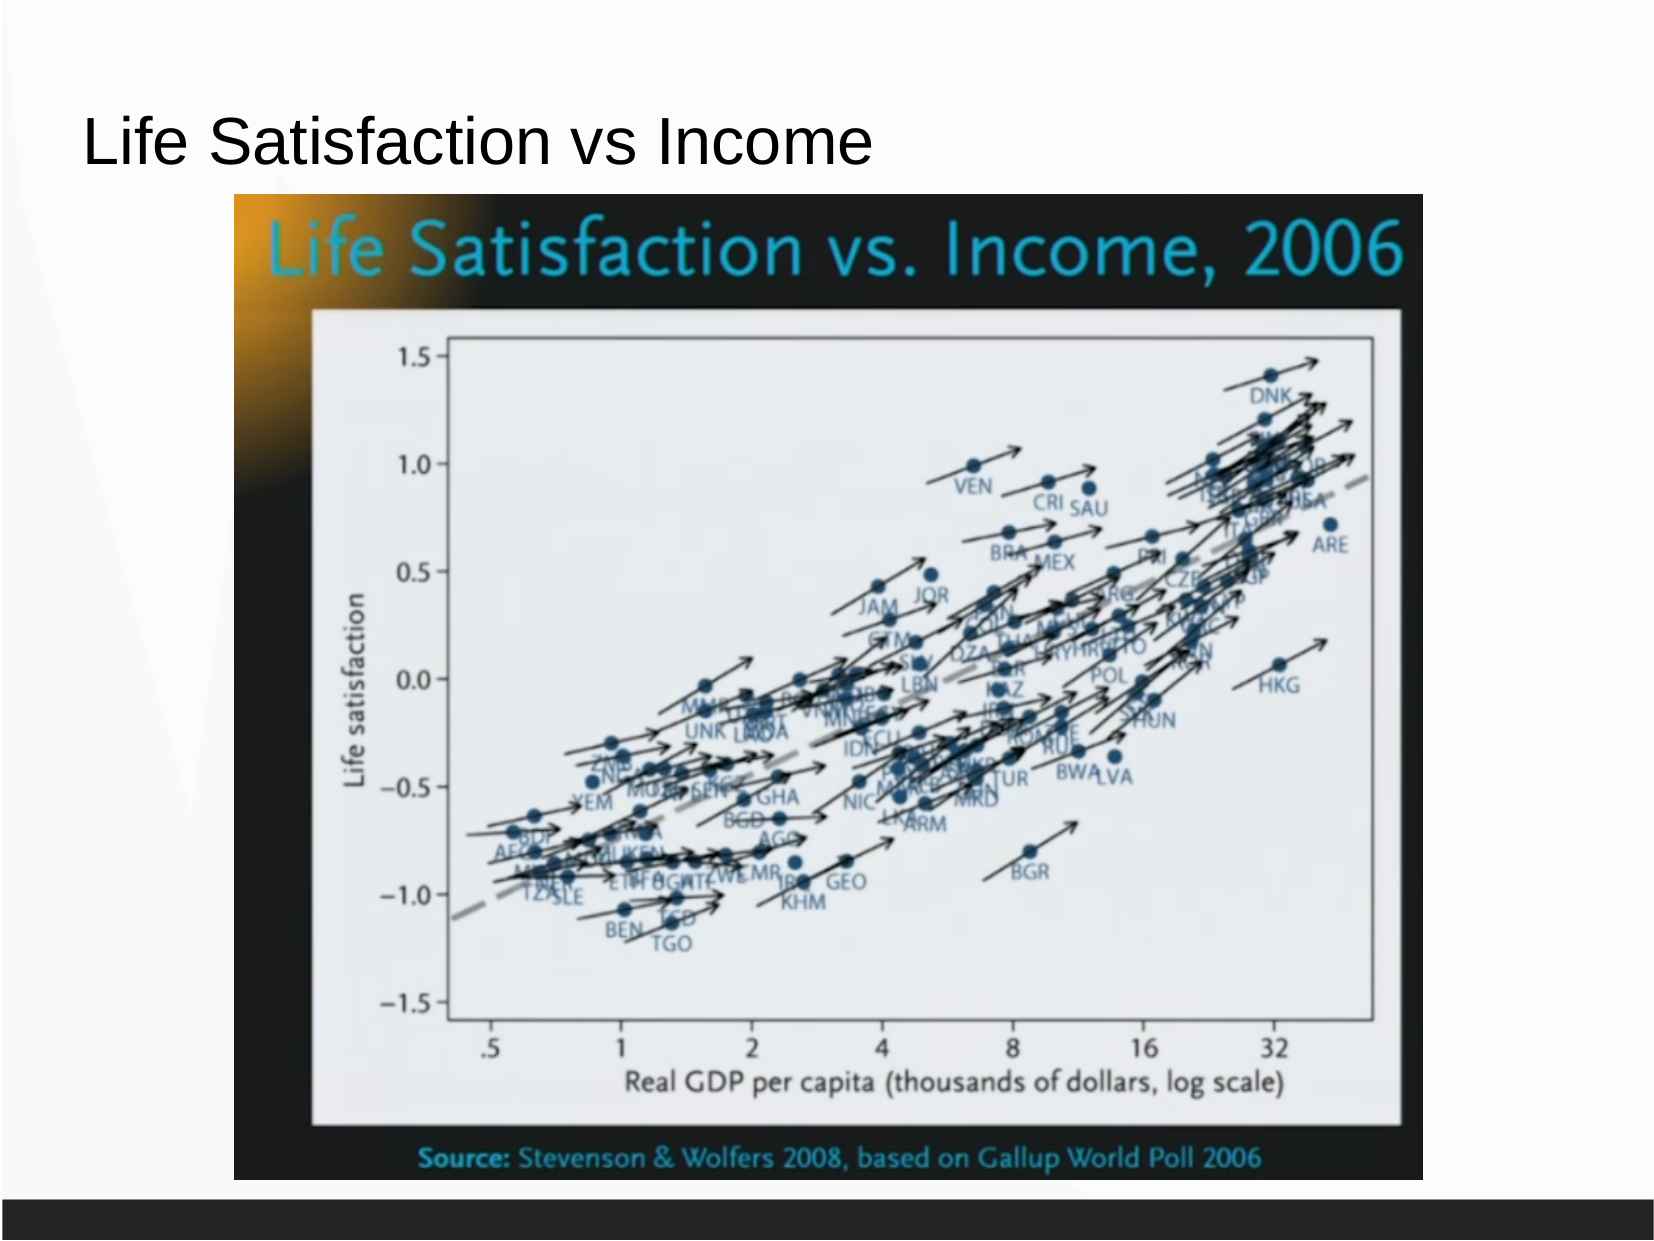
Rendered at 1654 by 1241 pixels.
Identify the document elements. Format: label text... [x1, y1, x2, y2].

picture [2, 0, 1654, 1241]
title Life Satisfaction vs Income [82, 45, 1571, 238]
